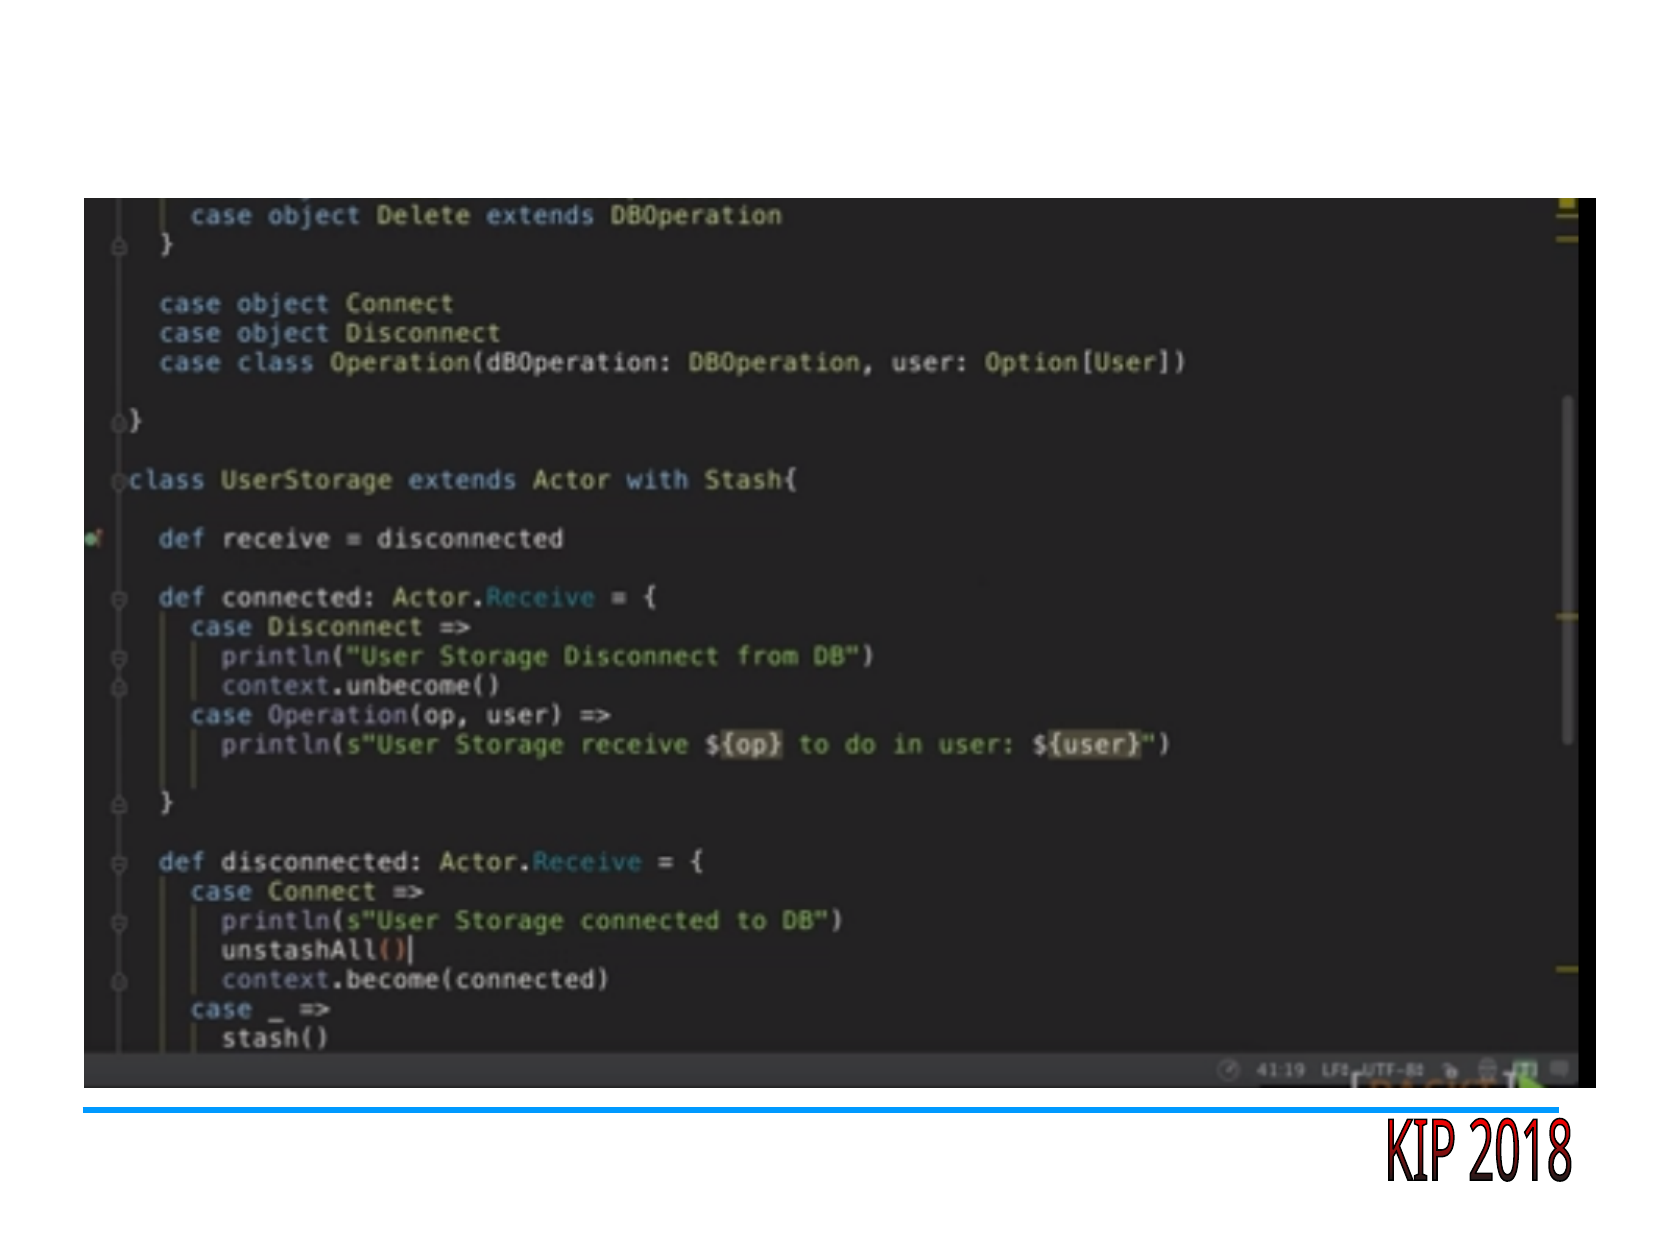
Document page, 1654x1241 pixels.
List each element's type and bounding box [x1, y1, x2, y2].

picture [84, 198, 1596, 1088]
